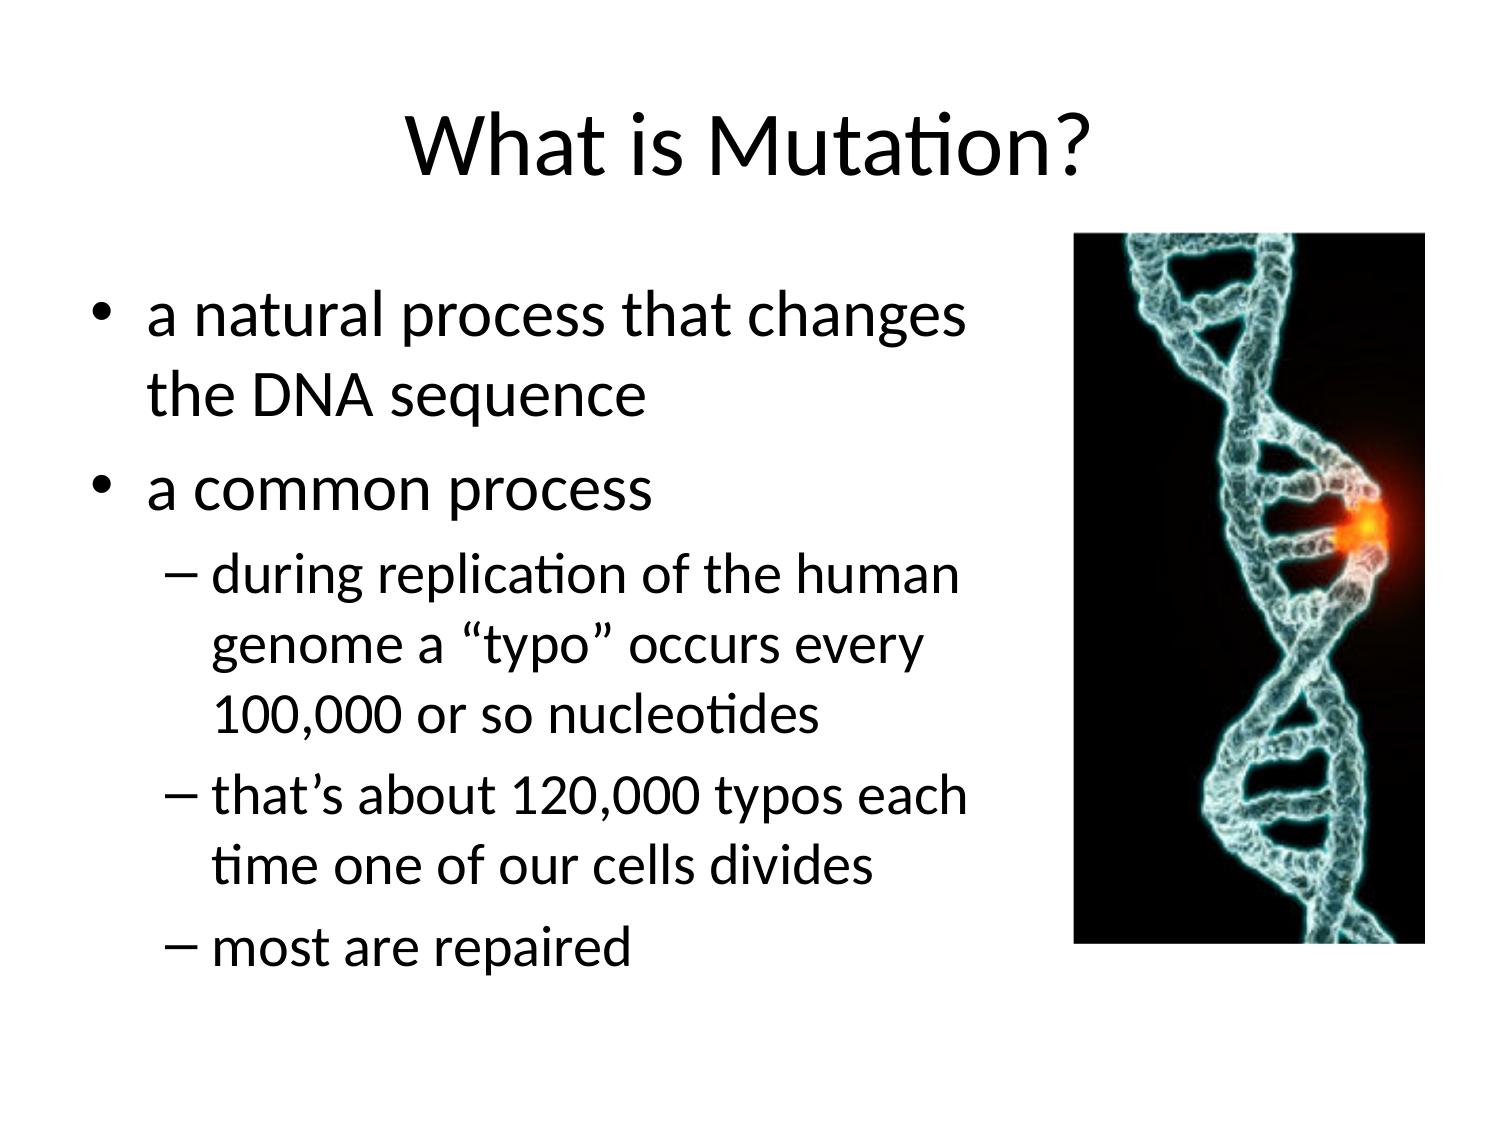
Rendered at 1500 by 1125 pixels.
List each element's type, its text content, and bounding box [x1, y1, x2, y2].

picture [1073, 232, 1426, 944]
title What is Mutation? [75, 45, 1425, 233]
list a natural process that changes the DNA sequence a common process during replication of the human genome a “typo” occurs every 100,000 or so nucleotides that’s about 120,000 typos each time one of our cells divides most are repaired [75, 262, 1045, 1005]
